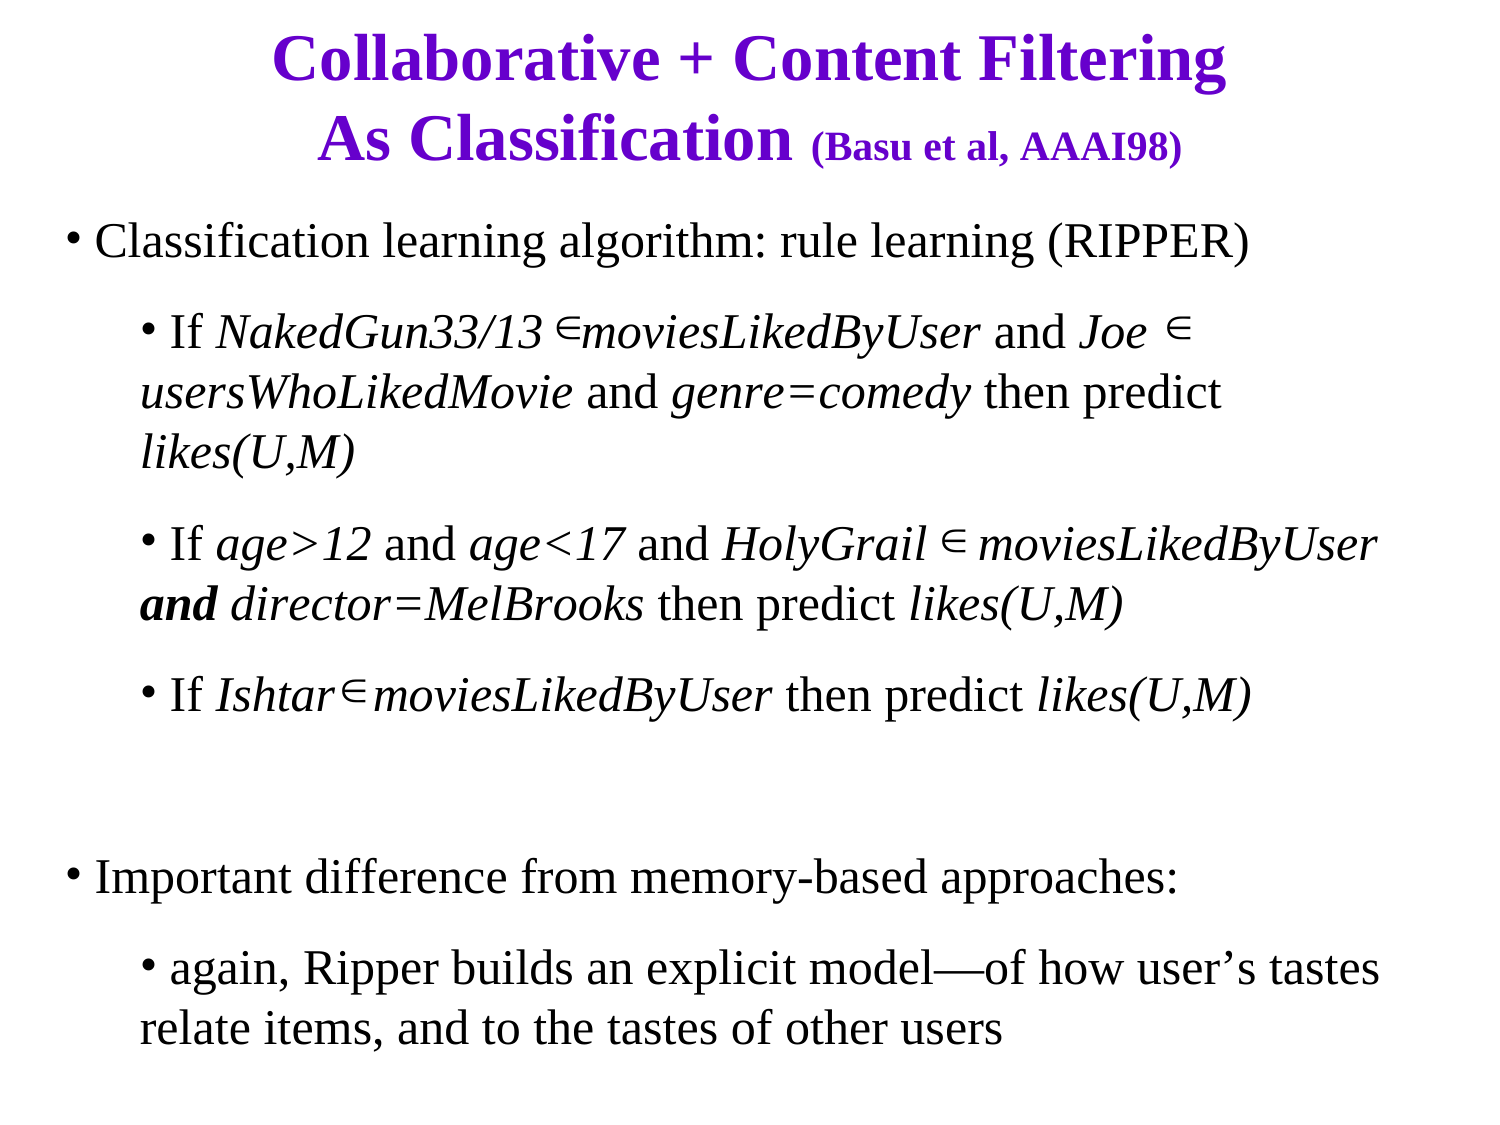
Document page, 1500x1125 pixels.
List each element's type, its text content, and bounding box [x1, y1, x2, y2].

chart [552, 312, 588, 348]
title Collaborative + Content Filtering As Classification (Basu et al, AAAI98) [112, 0, 1388, 188]
text_box Classification learning algorithm: rule learning (RIPPER) If NakedGun33/13 moviesLikedByUser and Joe usersWhoLikedMovie and genre=comedy then predict likes(U,M) If age>12 and age<17 and HolyGrail moviesLikedByUser and director=MelBrooks then predict likes(U,M) If Ishtar moviesLikedByUser then predict likes(U,M) Important difference from memory-based approaches: again, Ripper builds an explicit model—of how user’s tastes relate items, and to the tastes of other users [49, 199, 1426, 1063]
chart [937, 525, 973, 561]
chart [337, 675, 373, 711]
chart [1162, 312, 1198, 348]
